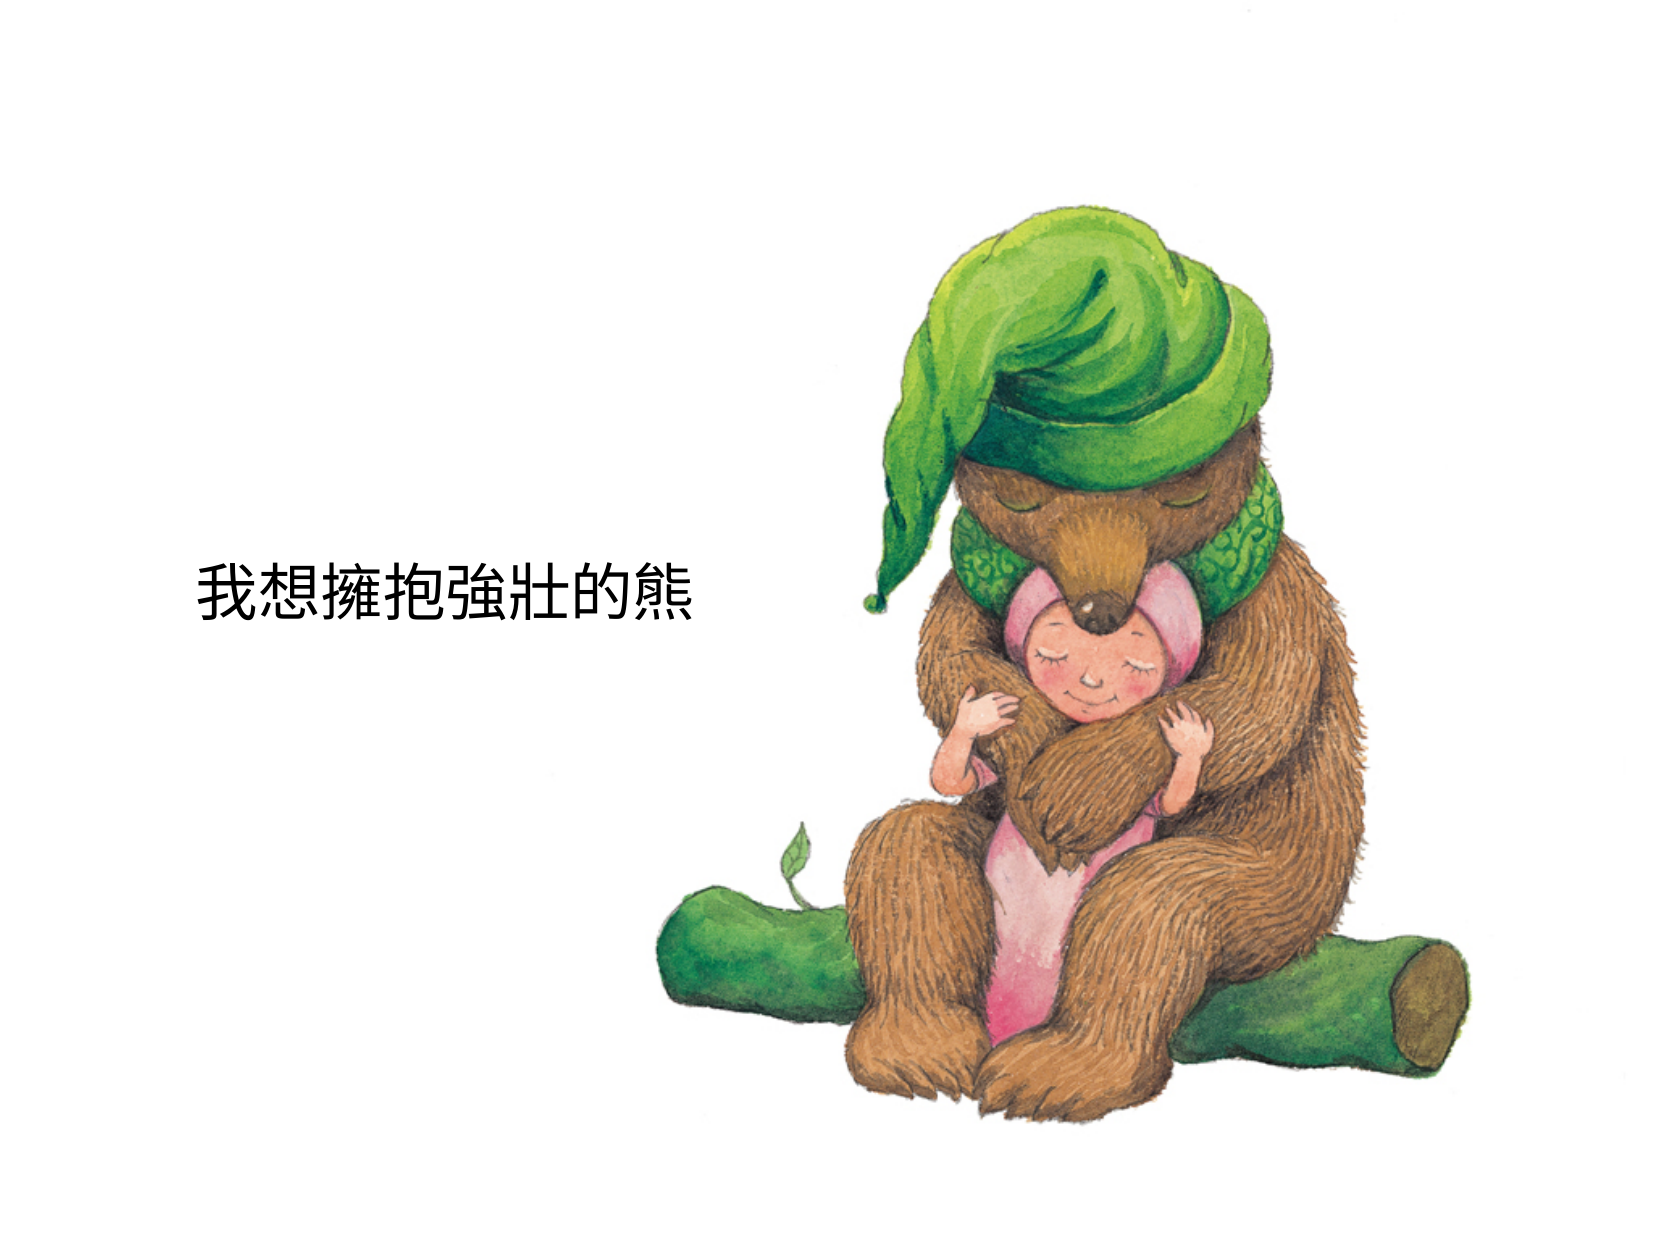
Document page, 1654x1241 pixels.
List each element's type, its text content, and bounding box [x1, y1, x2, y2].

title 我想擁抱強壯的熊 [100, 484, 792, 692]
picture [0, 0, 1653, 1240]
